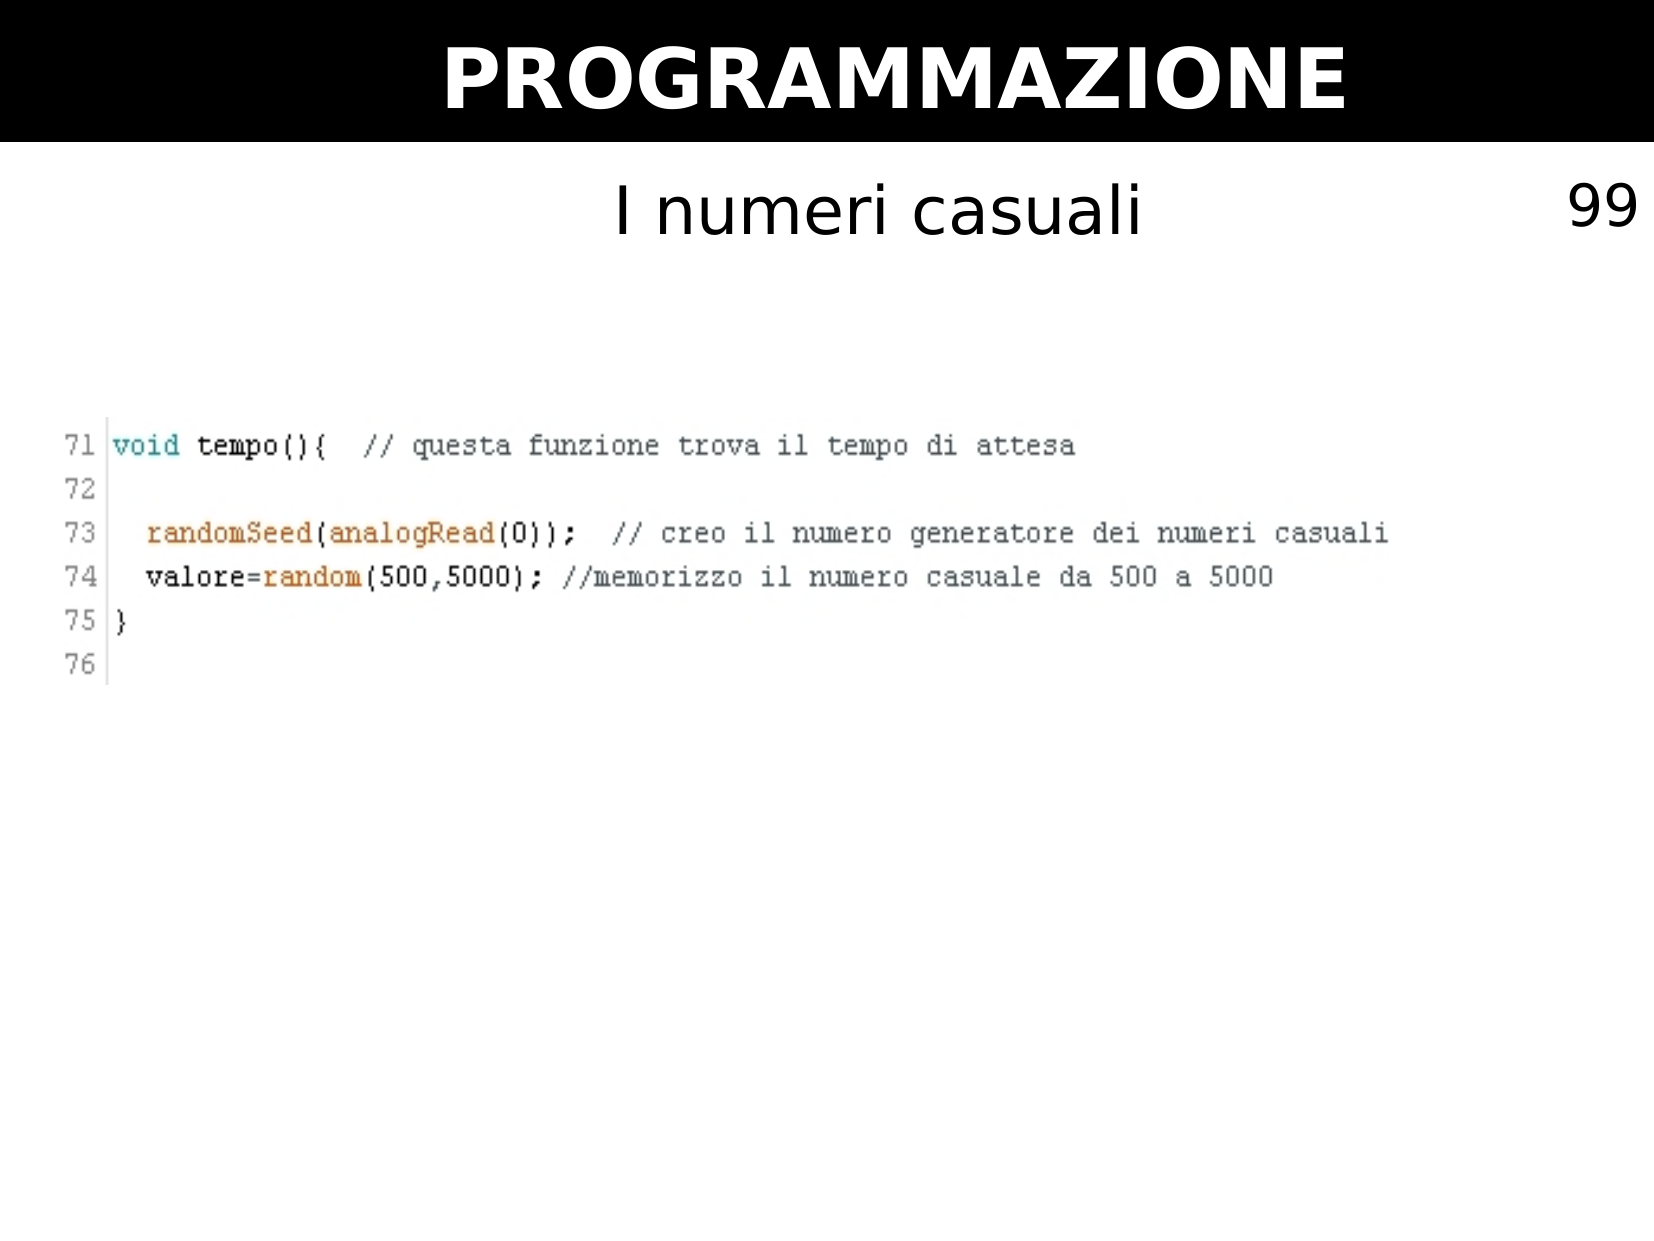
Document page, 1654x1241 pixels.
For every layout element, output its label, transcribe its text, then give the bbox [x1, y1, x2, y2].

text_box [0, 0, 1654, 142]
picture [26, 417, 1642, 686]
text_box 99 [1551, 165, 1654, 249]
text_box PROGRAMMAZIONE [425, 23, 1366, 136]
text_box I numeri casuali [598, 165, 1300, 258]
